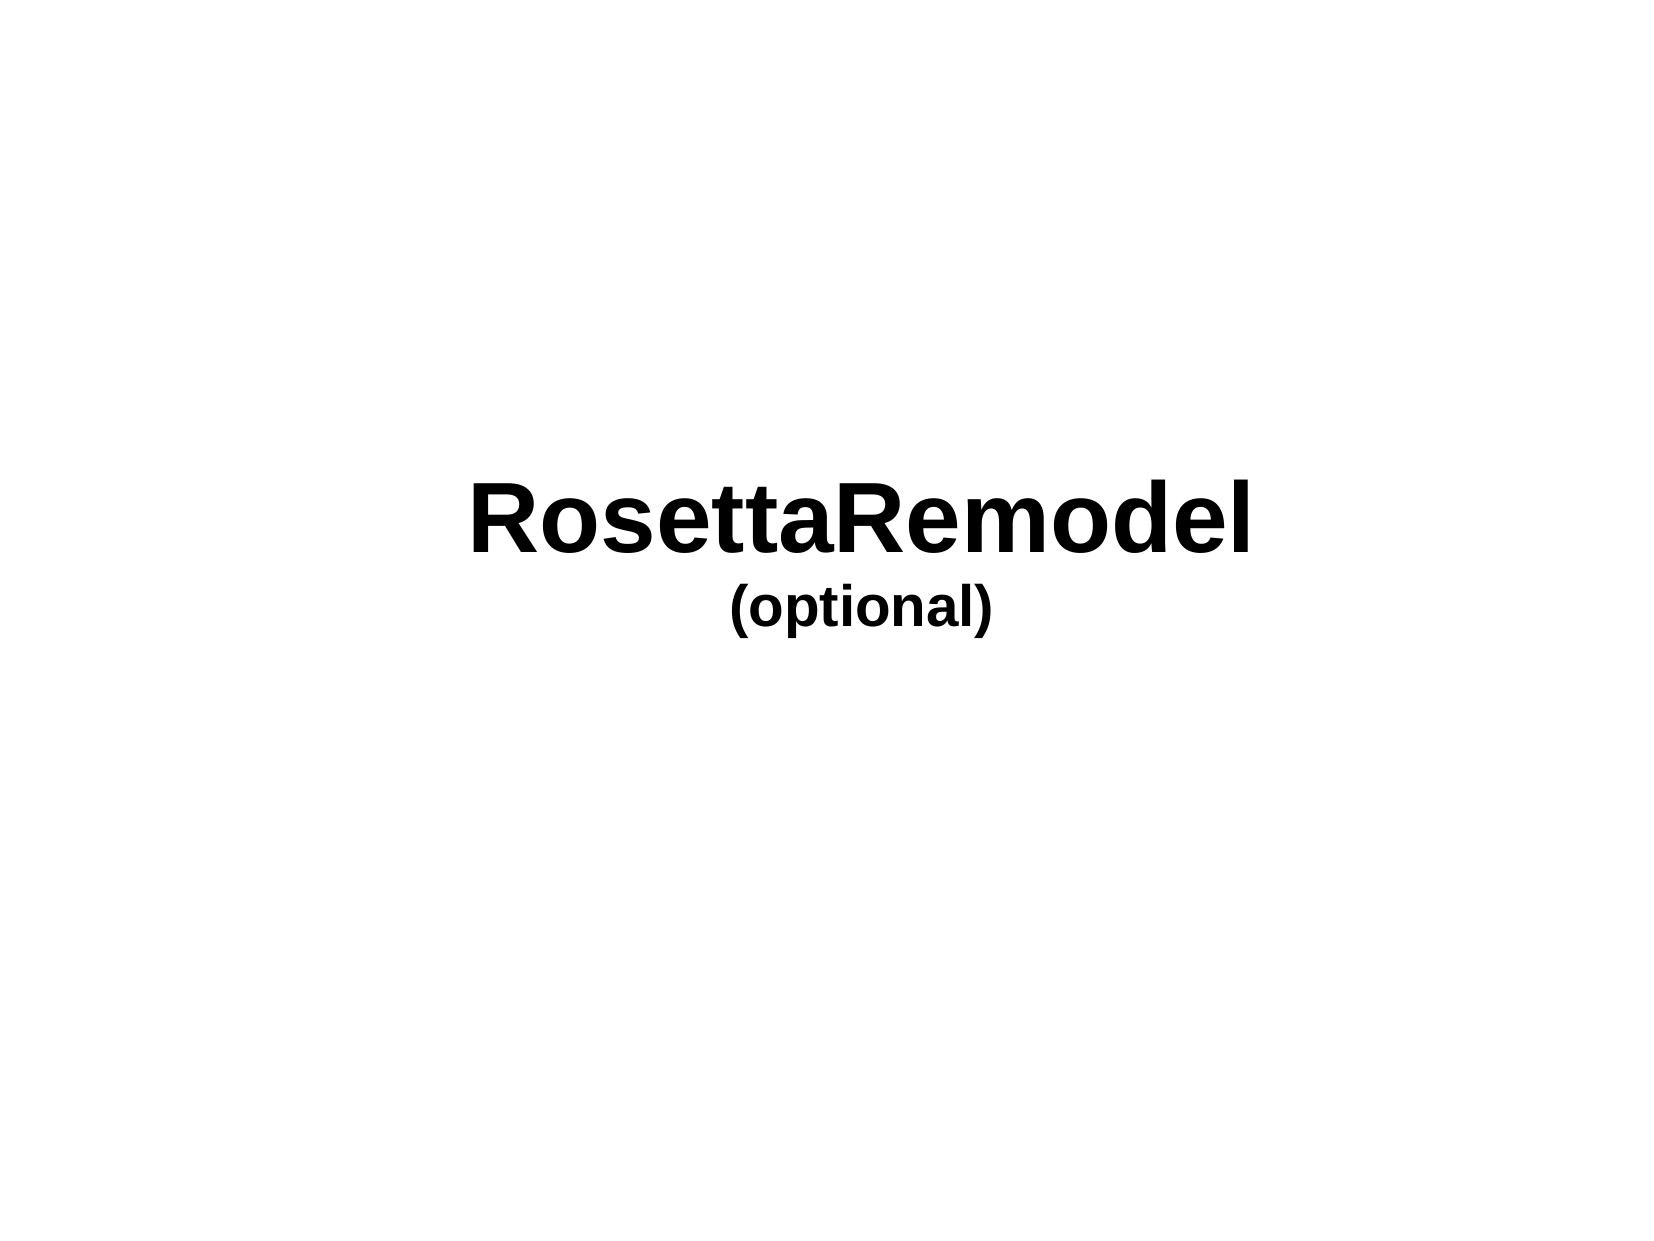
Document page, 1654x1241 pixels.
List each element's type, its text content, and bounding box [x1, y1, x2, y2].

text_box RosettaRemodel (optional) [298, 454, 1426, 771]
